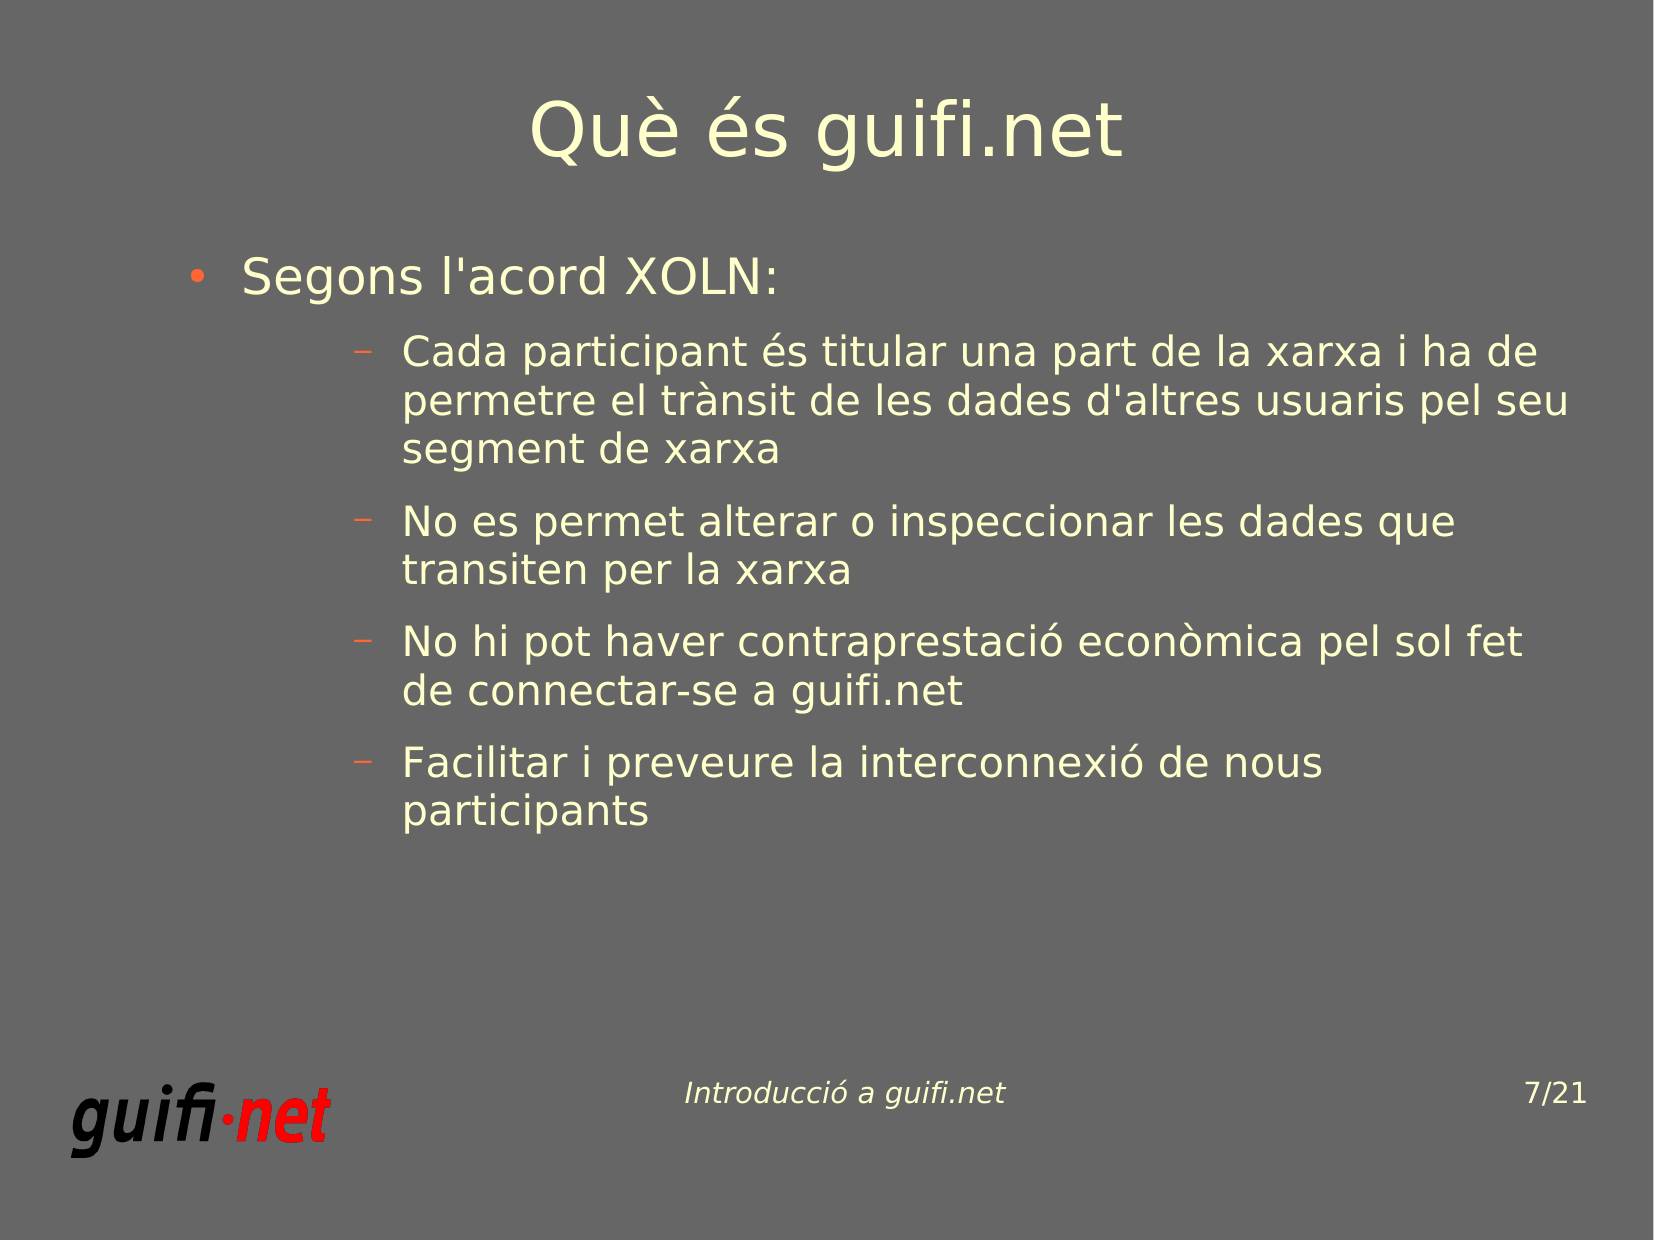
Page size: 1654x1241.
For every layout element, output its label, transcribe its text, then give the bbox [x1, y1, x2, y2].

title Què és guifi.net [82, 49, 1571, 213]
list Segons l'acord XOLN: Cada participant és titular una part de la xarxa i ha de permetre el trànsit de les dades d'altres usuaris pel seu segment de xarxa No es permet alterar o inspeccionar les dades que transiten per la xarxa No hi pot haver contraprestació econòmica pel sol fet de connectar-se a guifi.net Facilitar i preveure la interconnexió de nous participants [118, 248, 1571, 1045]
picture [71, 1082, 331, 1158]
